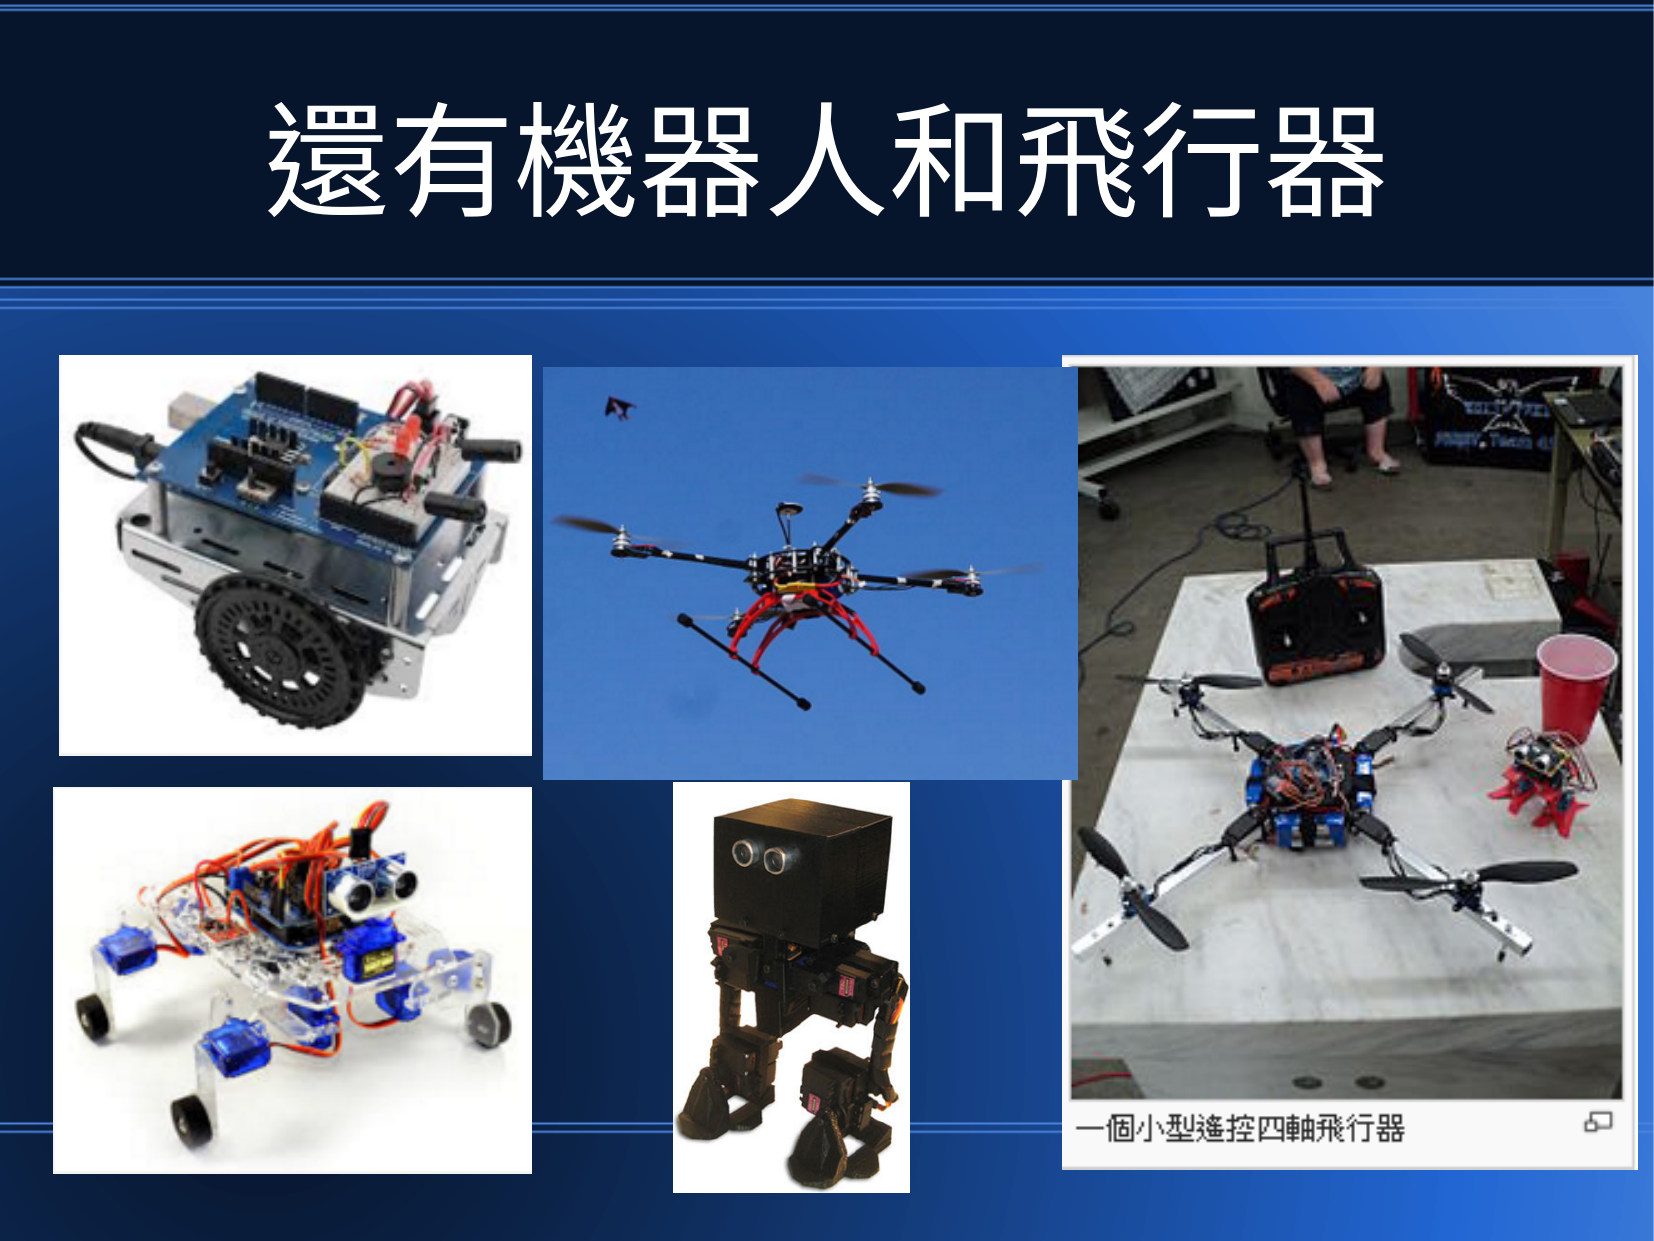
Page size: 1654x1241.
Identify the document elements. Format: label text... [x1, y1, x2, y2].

title 還有機器人和飛行器 [82, 49, 1571, 257]
picture [0, 0, 1654, 1241]
